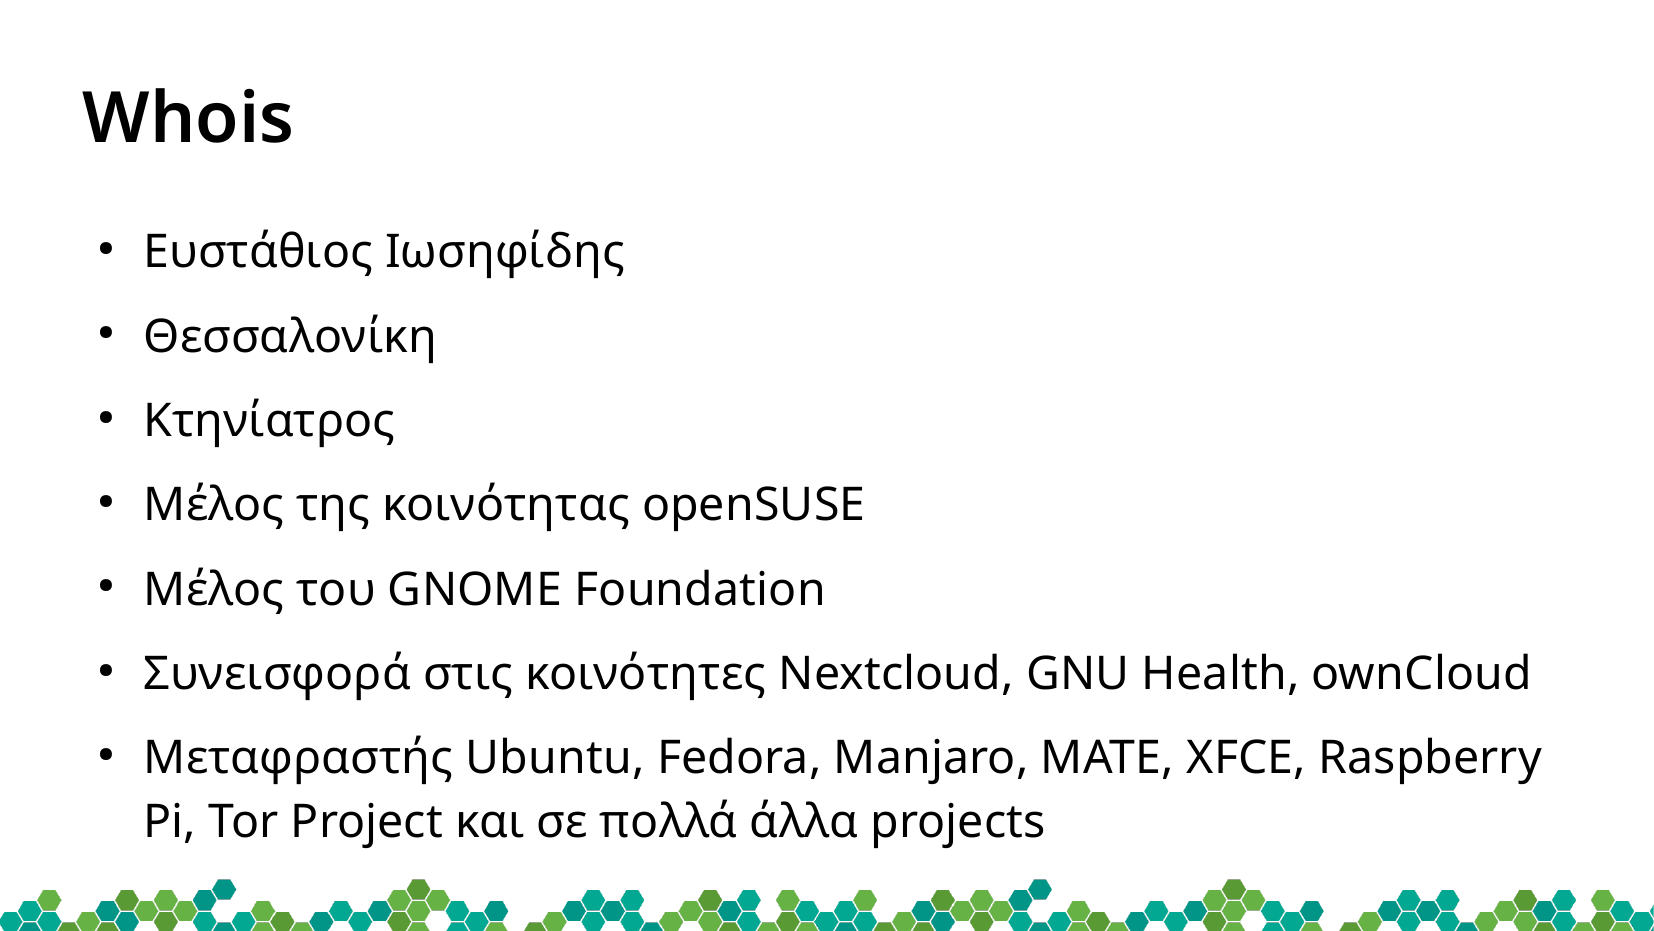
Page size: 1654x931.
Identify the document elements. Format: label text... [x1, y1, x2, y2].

list Ευστάθιος Ιωσηφίδης Θεσσαλονίκη Κτηνίατρος Μέλος της κοινότητας openSUSE Μέλος του GNOME Foundation Συνεισφορά στις κοινότητες Nextcloud, GNU Health, ownCloud Μεταφραστής Ubuntu, Fedora, Manjaro, MATE, XFCE, Raspberry Pi, Tor Project και σε πολλά άλλα projects [82, 217, 1571, 855]
picture [0, 871, 1654, 931]
title Whois [82, 37, 1571, 193]
